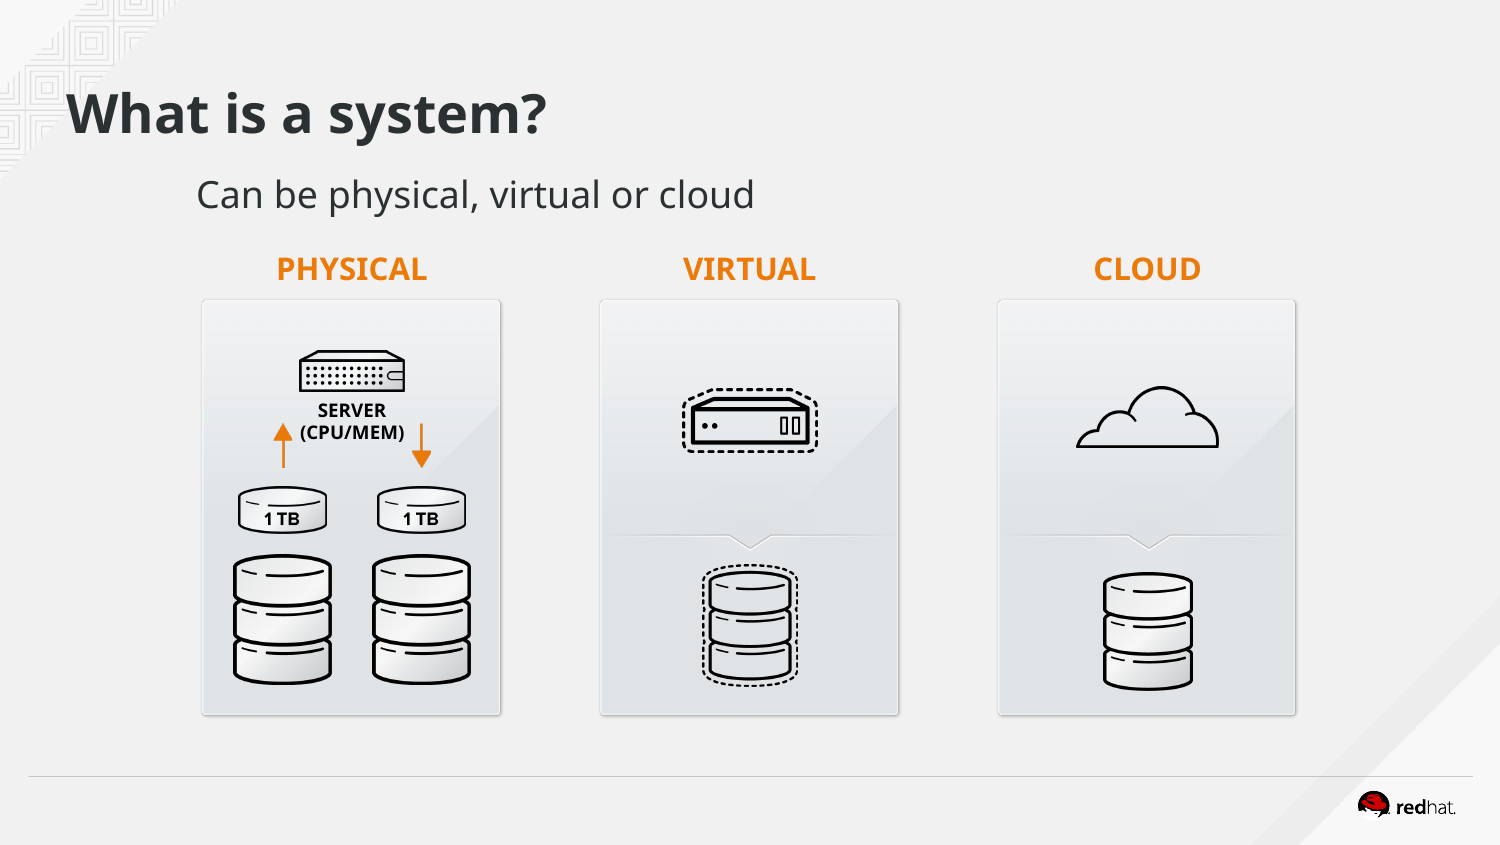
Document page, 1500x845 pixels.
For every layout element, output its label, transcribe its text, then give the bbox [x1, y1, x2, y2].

list Can be physical, virtual or cloud [181, 149, 1319, 225]
text_box VIRTUAL [596, 234, 904, 295]
text_box PHYSICAL [198, 234, 506, 295]
title What is a system? [51, 64, 1449, 159]
text_box SERVER (CPU/MEM) [256, 391, 448, 452]
picture [0, 0, 1500, 845]
text_box CLOUD [994, 234, 1301, 295]
